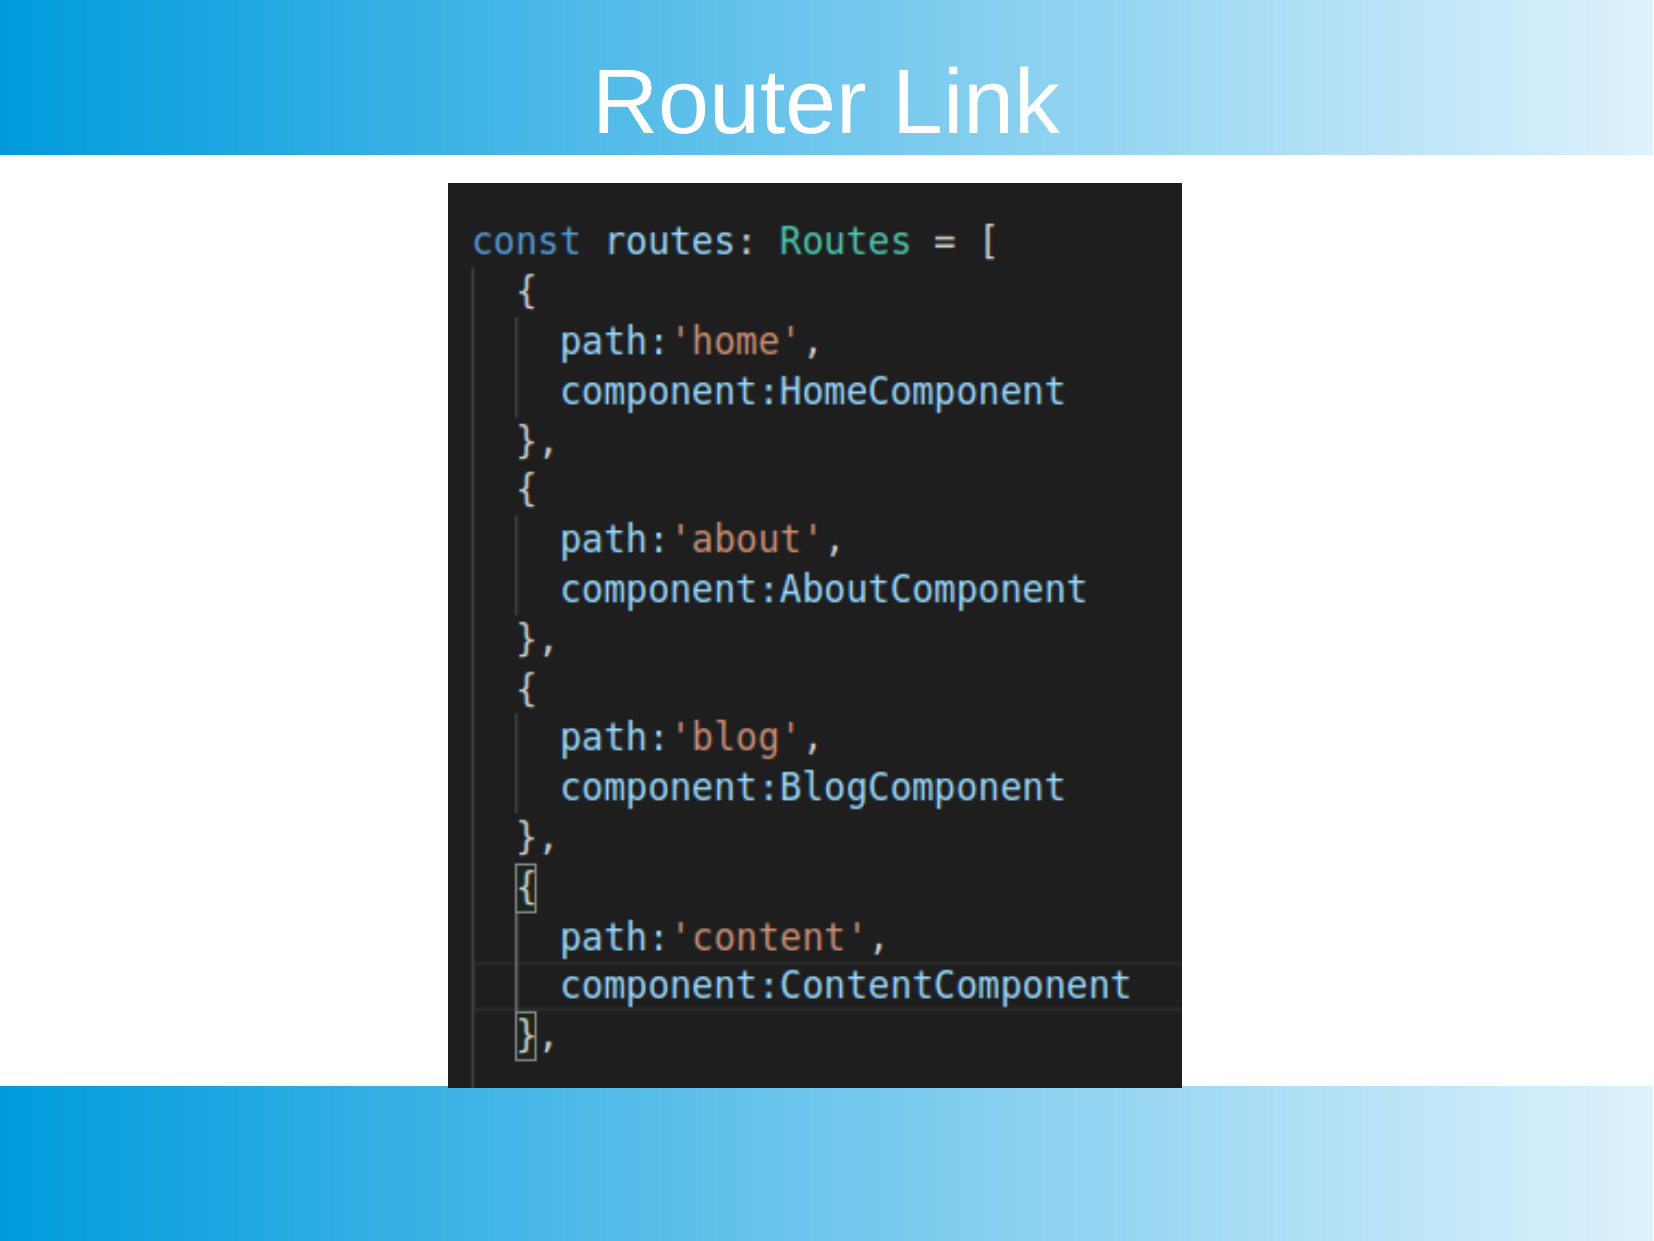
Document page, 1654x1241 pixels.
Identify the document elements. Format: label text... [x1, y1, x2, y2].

title Router Link [82, 49, 1571, 155]
picture [448, 183, 1182, 1088]
